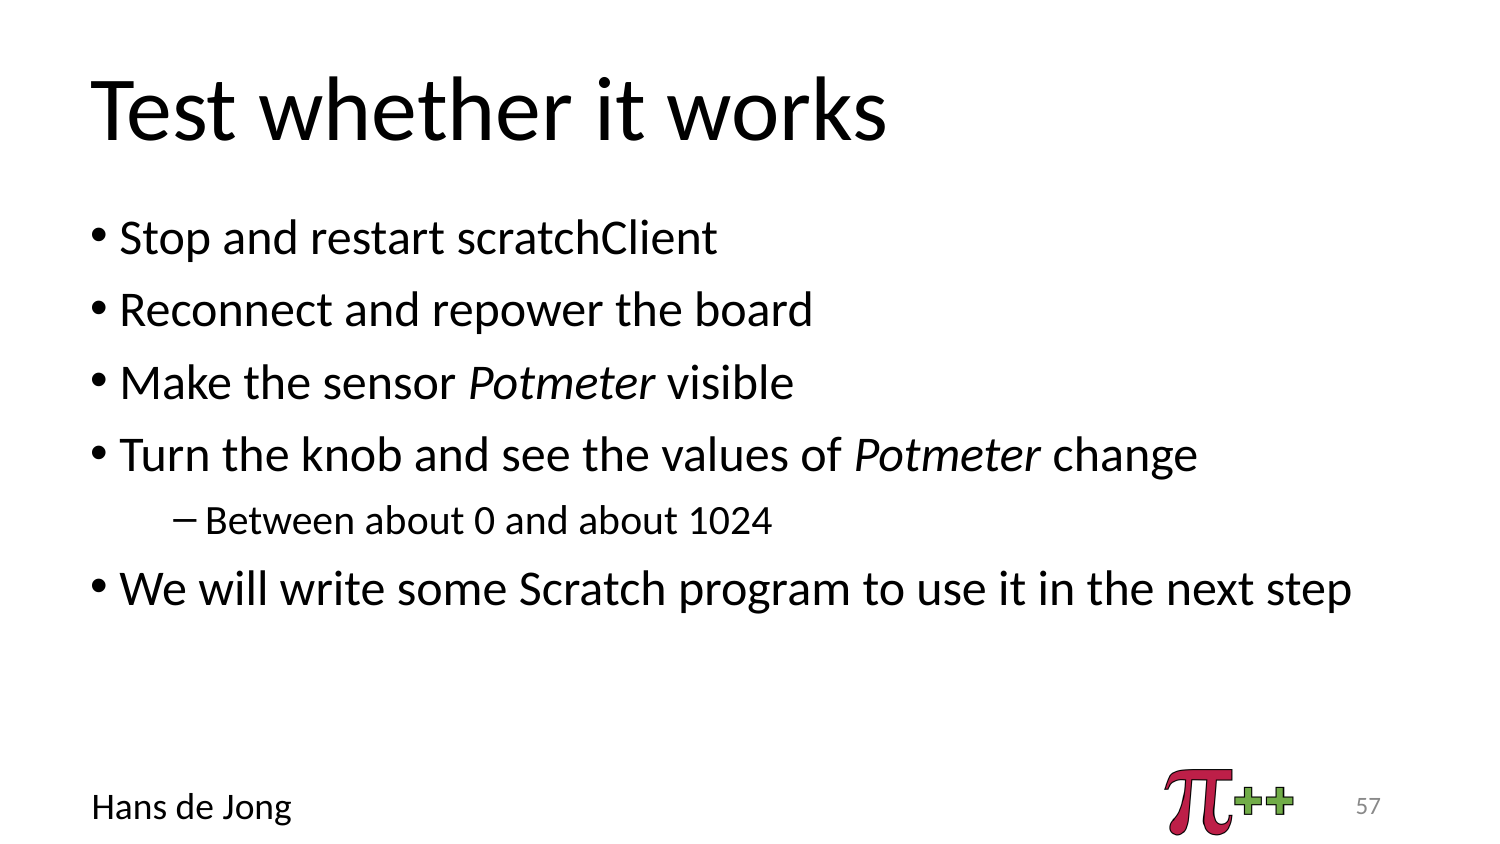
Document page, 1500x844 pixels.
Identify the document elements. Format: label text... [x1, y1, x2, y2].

list Stop and restart scratchClient Reconnect and repower the board Make the sensor Potmeter visible Turn the knob and see the values of Potmeter change Between about 0 and about 1024 We will write some Scratch program to use it in the next step [75, 196, 1426, 754]
text_box 57 [1340, 782, 1426, 827]
title Test whether it works [75, 33, 1426, 175]
